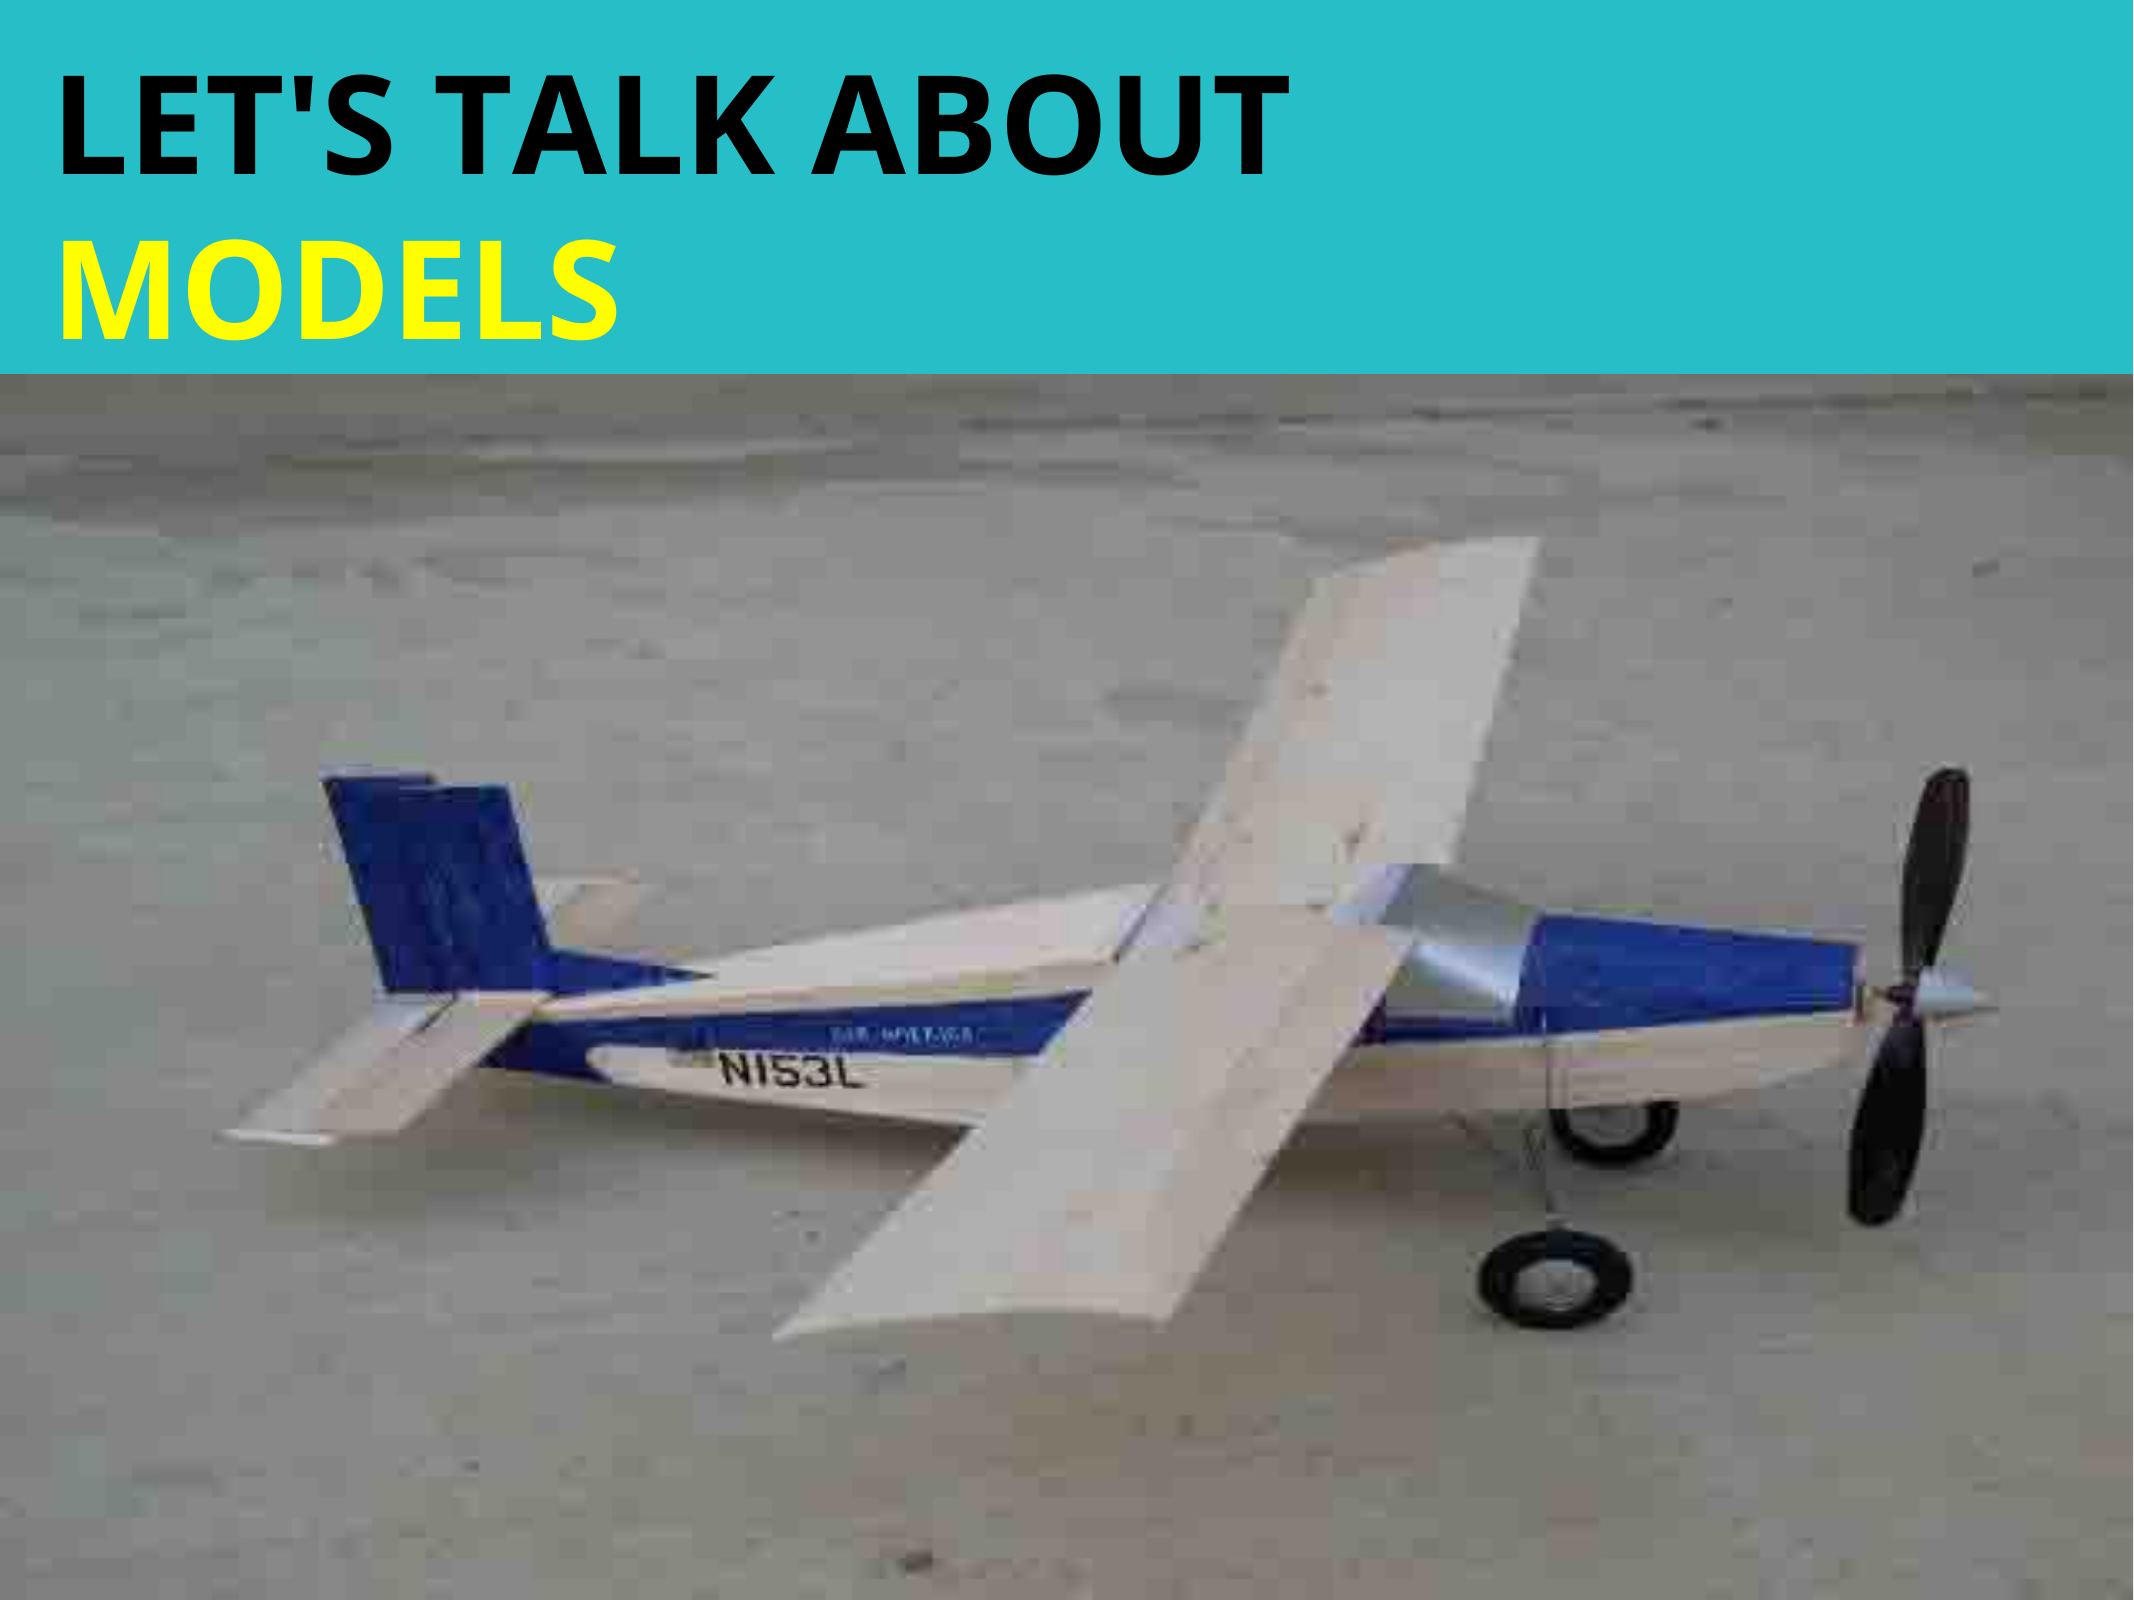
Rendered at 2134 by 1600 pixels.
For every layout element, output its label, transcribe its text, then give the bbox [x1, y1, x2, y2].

text_box LET'S TALK ABOUT MODELS [41, 37, 2101, 374]
picture [0, 374, 2134, 1600]
